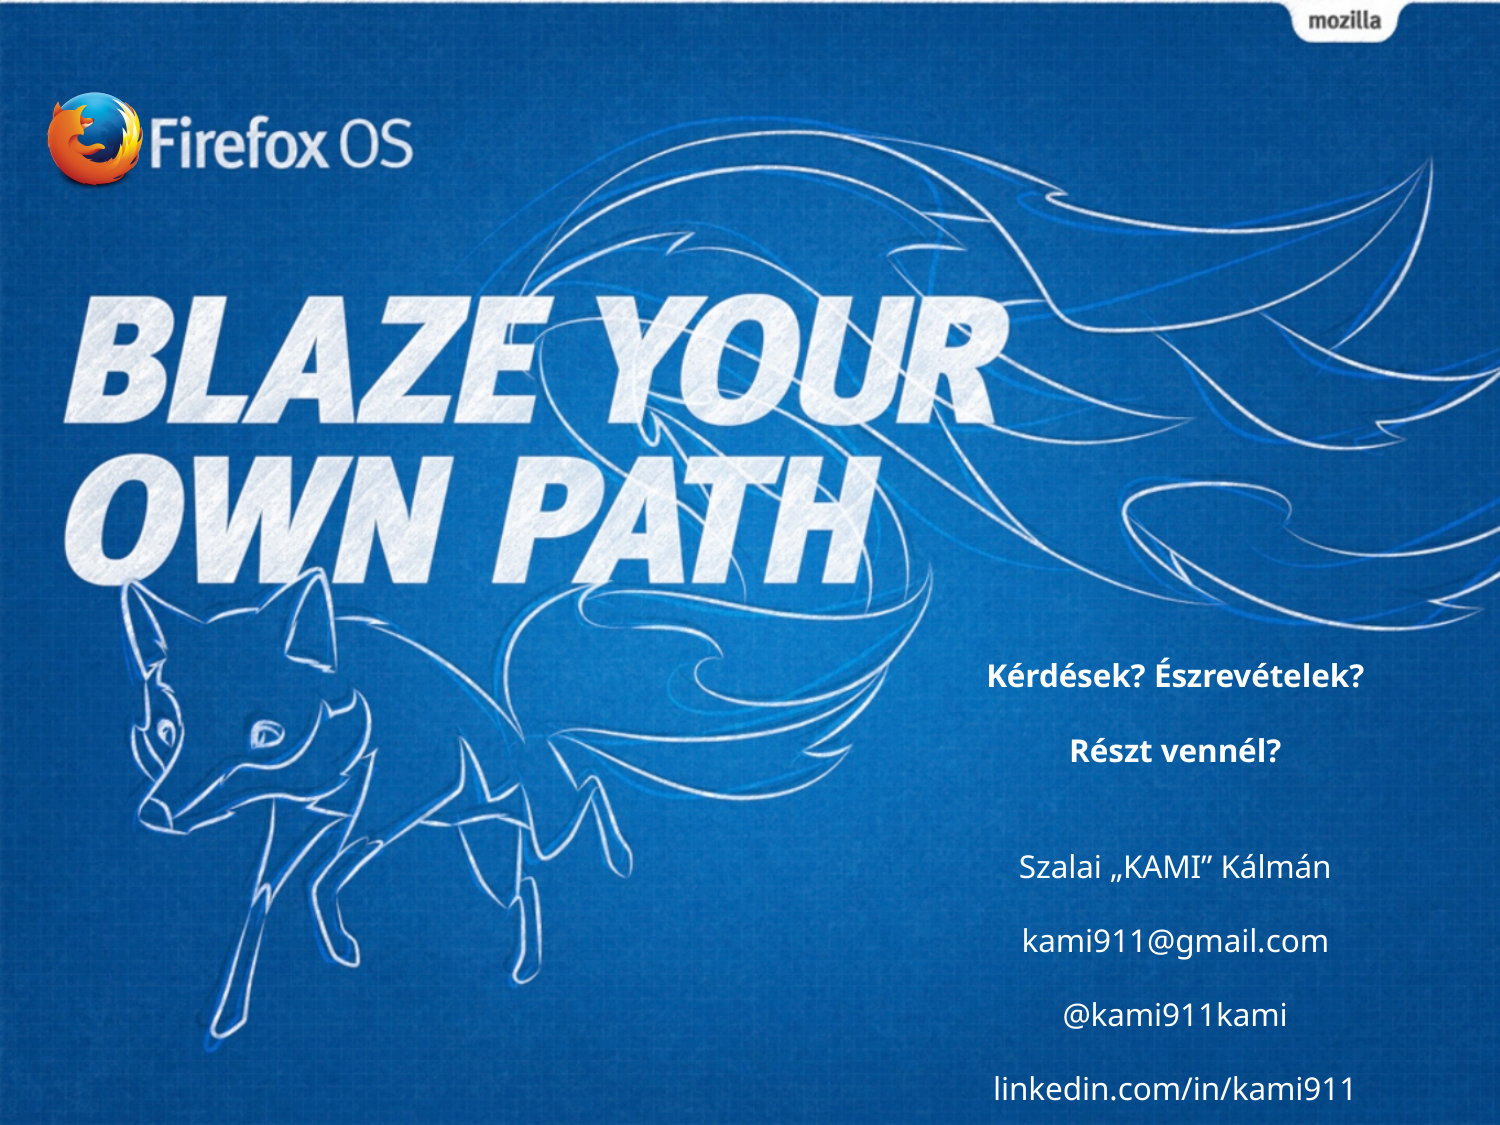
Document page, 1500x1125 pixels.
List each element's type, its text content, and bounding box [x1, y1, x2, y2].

title Kérdések? Észrevételek? Részt vennél? Szalai „KAMI” Kálmán kami911@gmail.com @kami911kami linkedin.com/in/kami911 [862, 660, 1489, 1087]
picture [45, 90, 145, 190]
